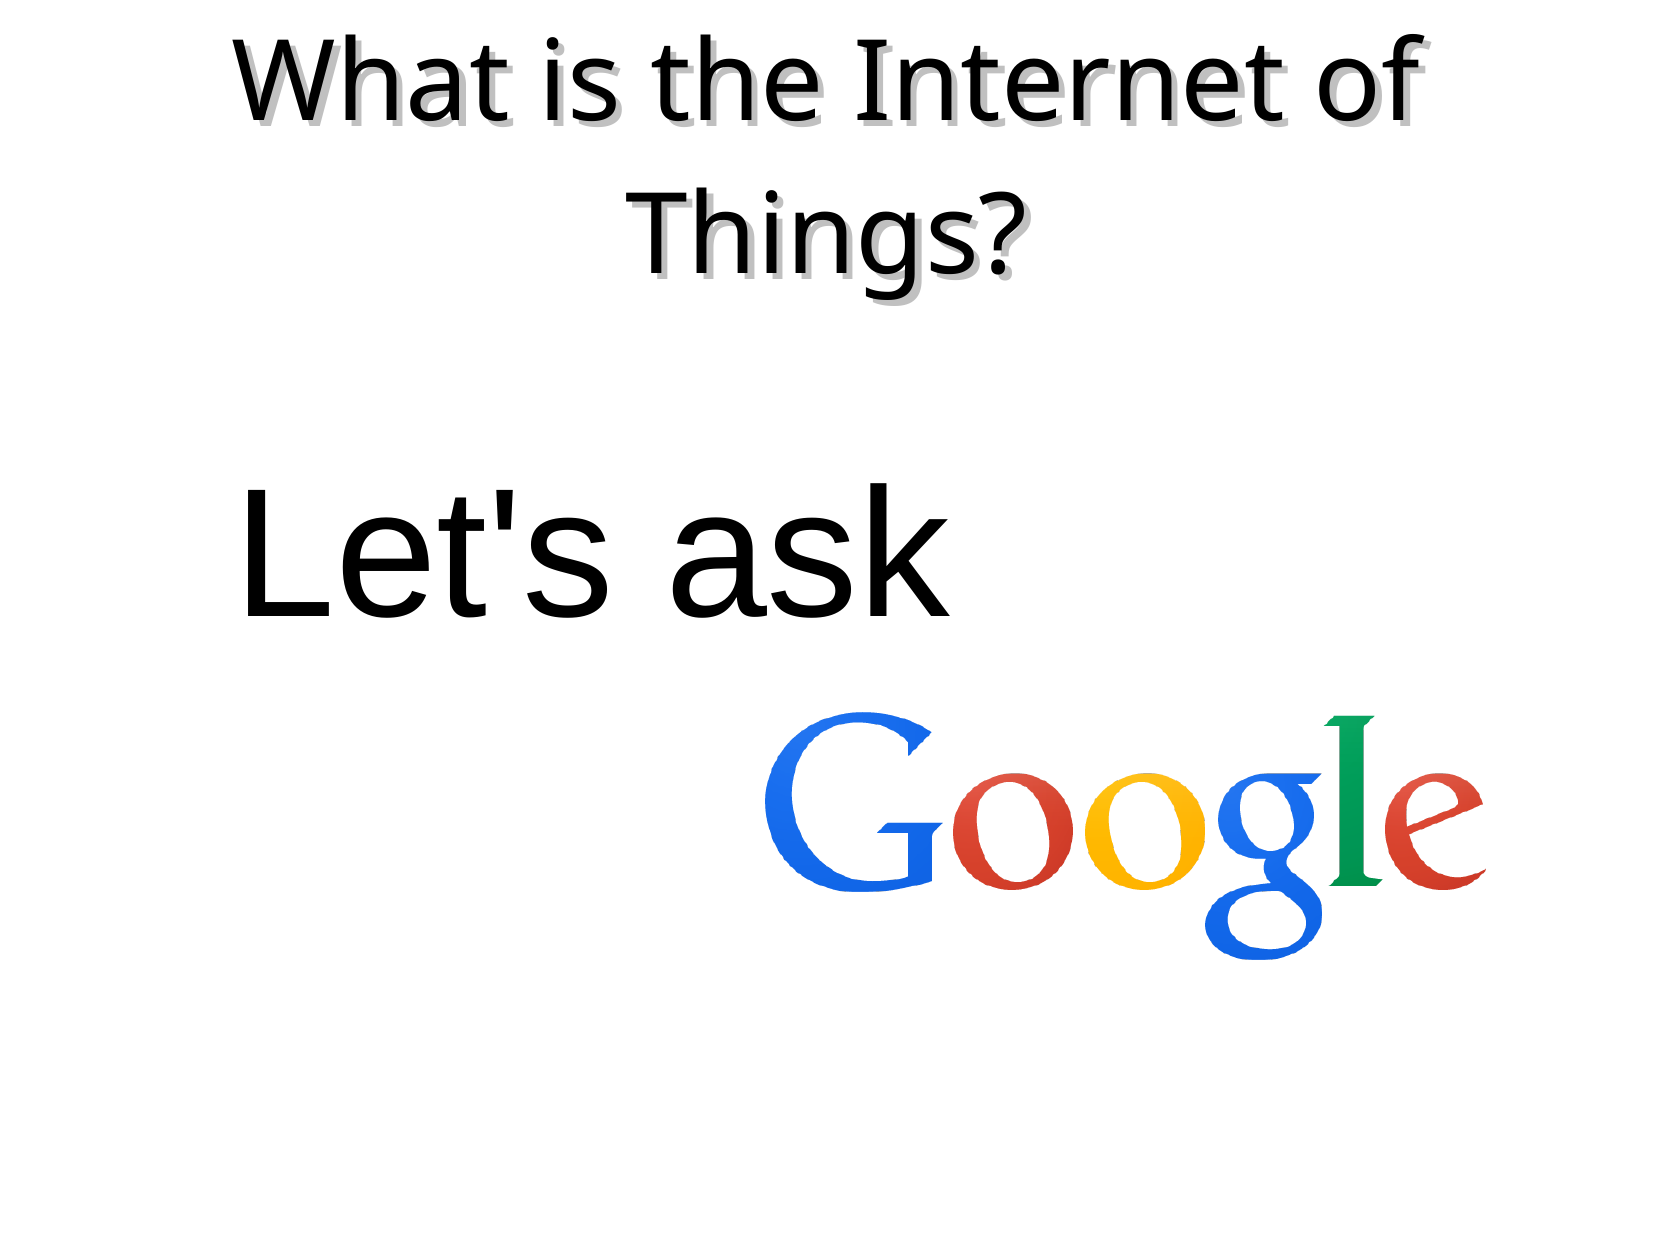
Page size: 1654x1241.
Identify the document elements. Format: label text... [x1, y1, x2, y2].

list Let's ask [150, 450, 1246, 736]
title What is the Internet of Things? [82, 26, 1571, 280]
picture [765, 712, 1486, 961]
